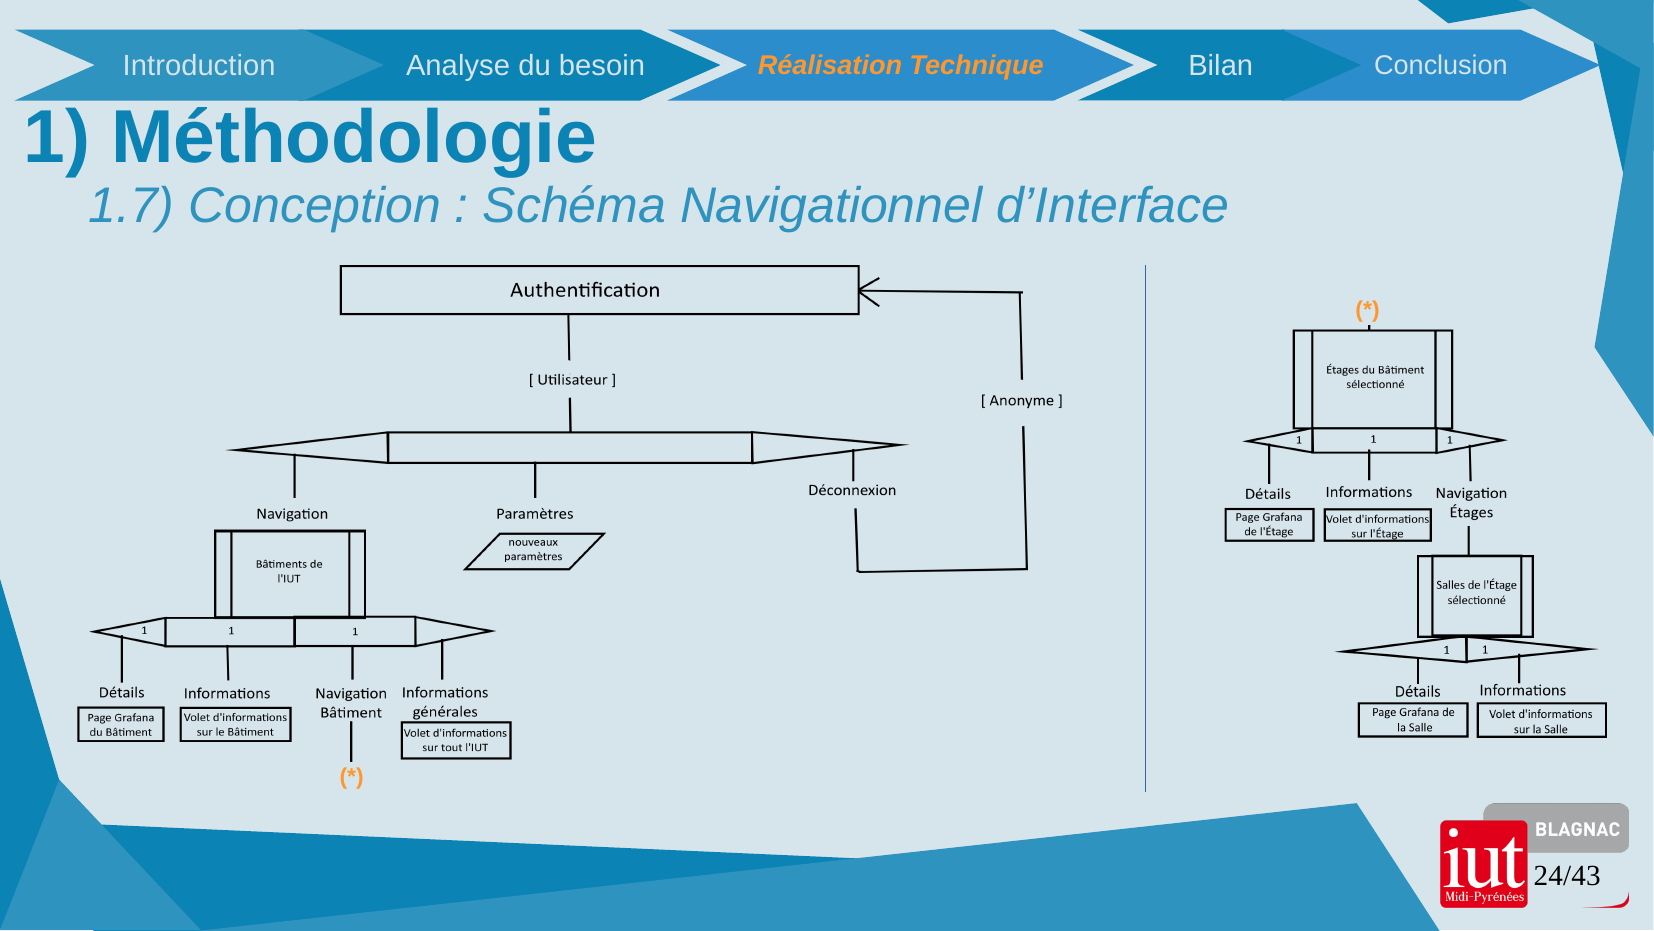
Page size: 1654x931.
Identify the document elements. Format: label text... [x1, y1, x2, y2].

picture [1146, 265, 1642, 780]
picture [70, 265, 1145, 780]
title 1.7) Conception : Schéma Navigationnel d’Interface [88, 177, 1642, 234]
text_box Réalisation Technique [667, 29, 1134, 101]
text_box (*) [1340, 289, 1406, 330]
text_box Introduction [14, 29, 384, 101]
picture [1440, 803, 1629, 908]
text_box Bilan [1077, 29, 1359, 101]
text_box Conclusion [1281, 29, 1601, 101]
title 1) Méthodologie [23, 94, 1512, 179]
text_box (*) [324, 755, 396, 815]
text_box Analyse du besoin [305, 29, 721, 101]
